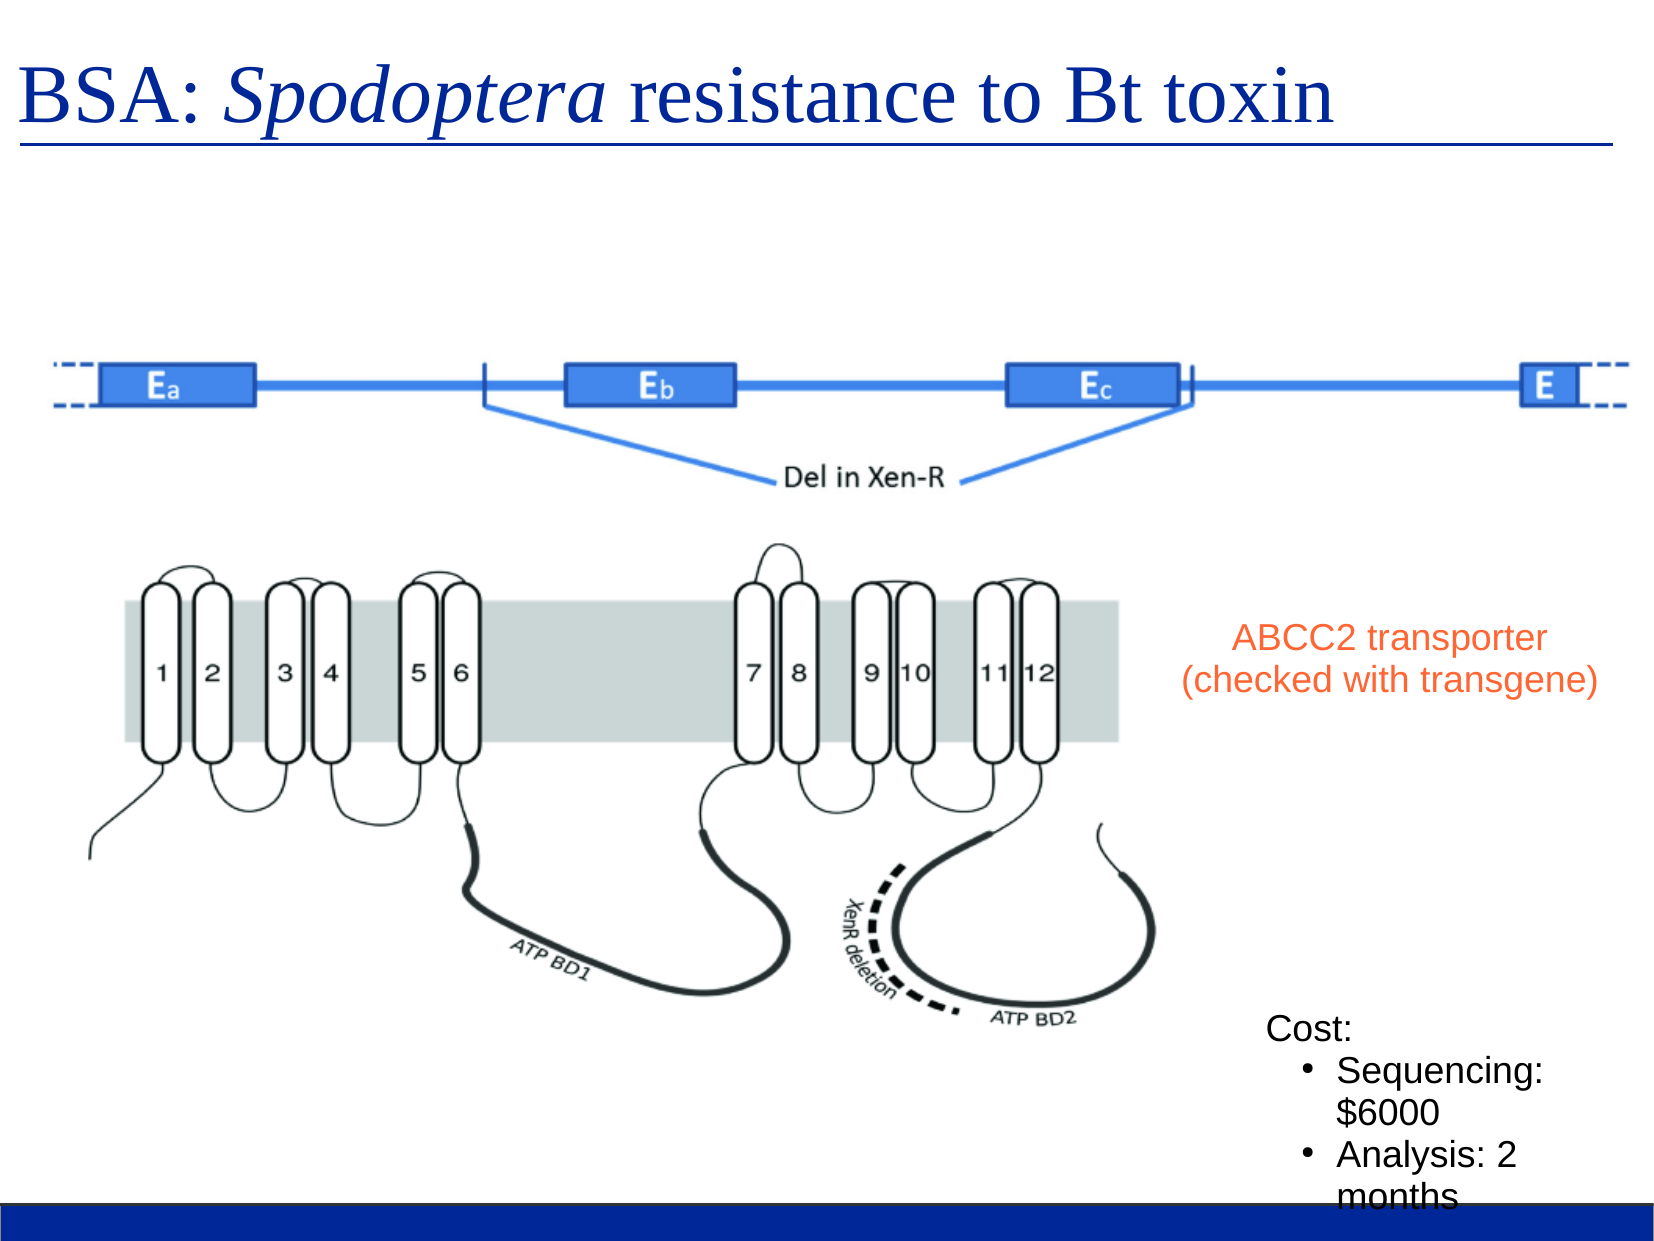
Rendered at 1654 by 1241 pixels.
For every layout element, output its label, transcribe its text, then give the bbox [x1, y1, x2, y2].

picture [26, 320, 1635, 1063]
title BSA: Spodoptera resistance to Bt toxin [17, 0, 1589, 198]
text_box Cost: Sequencing: $6000 Analysis: 2 months [1144, 999, 1653, 1225]
text_box ABCC2 transporter (checked with transgene) [1145, 609, 1635, 750]
